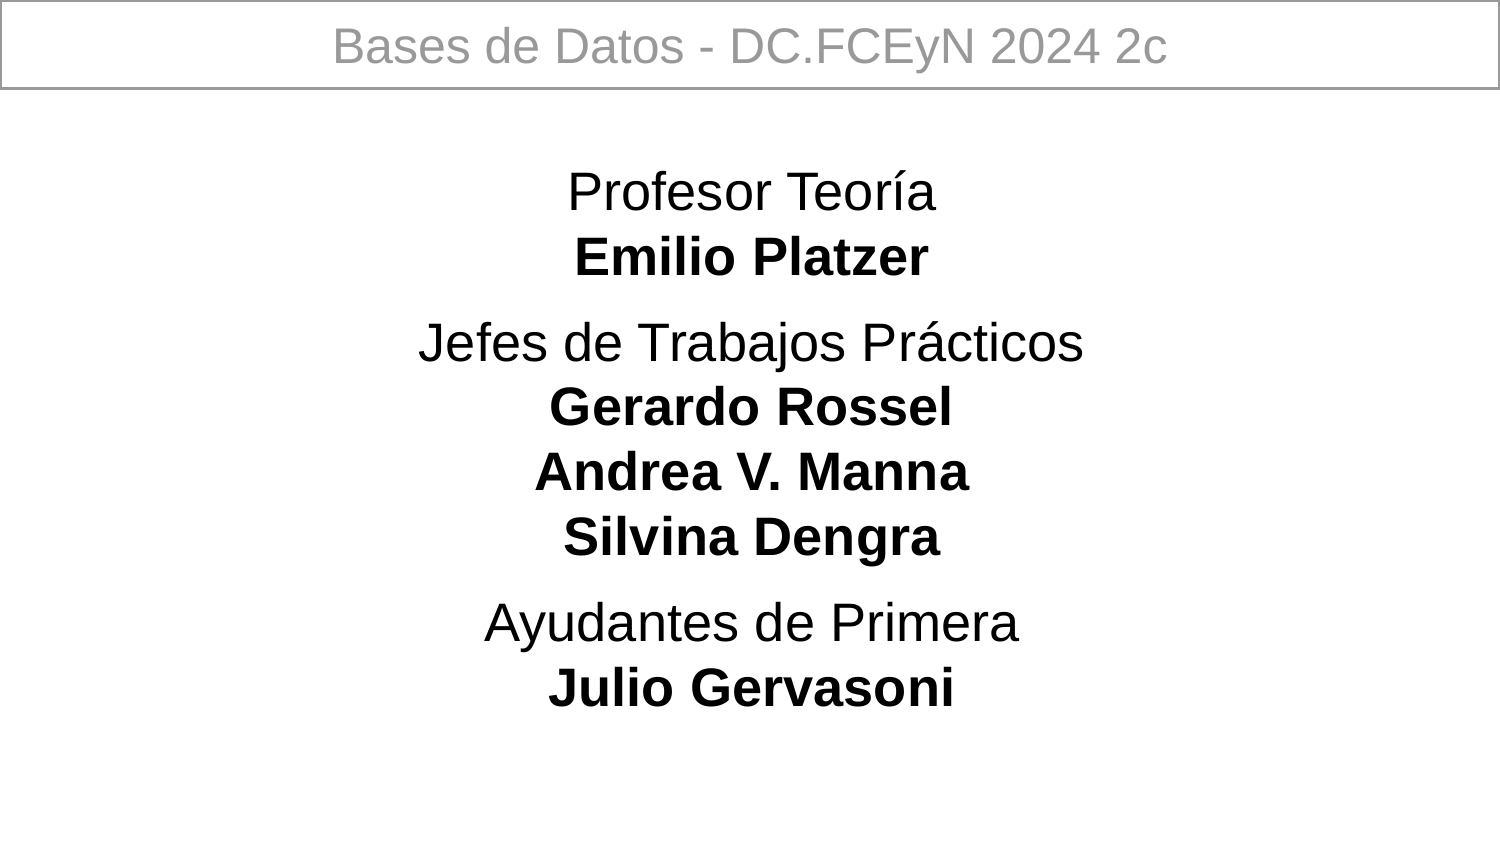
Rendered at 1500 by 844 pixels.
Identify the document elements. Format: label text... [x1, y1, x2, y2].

title Bases de Datos - DC.FCEyN 2024 2c [0, 0, 1500, 89]
text_box Profesor Teoría Emilio Platzer Jefes de Trabajos Prácticos Gerardo Rossel Andrea V. Manna Silvina Dengra Ayudantes de Primera Julio Gervasoni [29, 141, 1475, 831]
